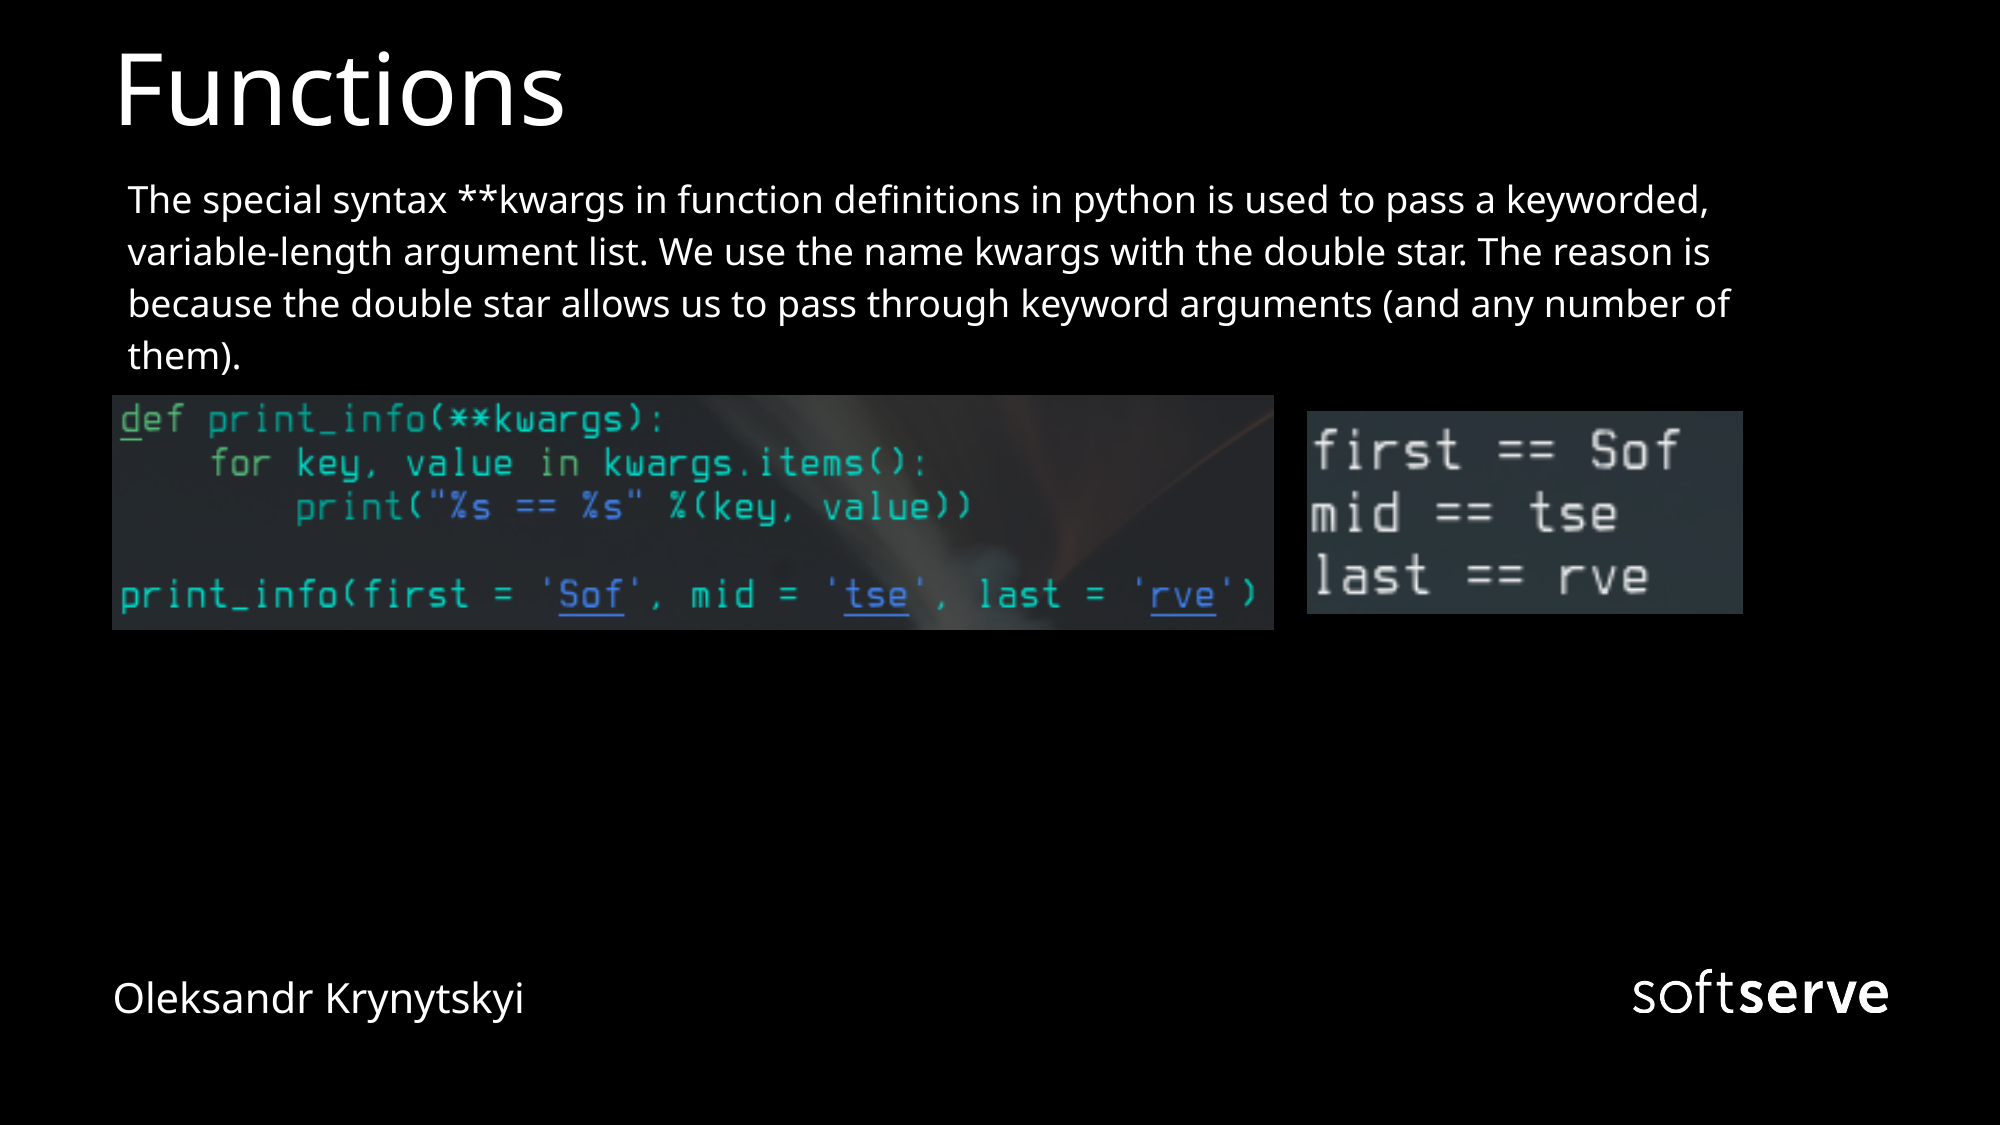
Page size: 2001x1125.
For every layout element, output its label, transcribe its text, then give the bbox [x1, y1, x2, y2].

picture [112, 395, 1274, 630]
list Oleksandr Krynytskyi [112, 970, 682, 1019]
picture [1633, 968, 1888, 1013]
picture [1307, 411, 1743, 614]
text_box The special syntax **kwargs in function definitions in python is used to pass a keyworded, variable-length argument list. We use the name kwargs with the double star. The reason is because the double star allows us to pass through keyword arguments (and any number of them). [112, 154, 1888, 286]
title Functions [112, 33, 1888, 154]
